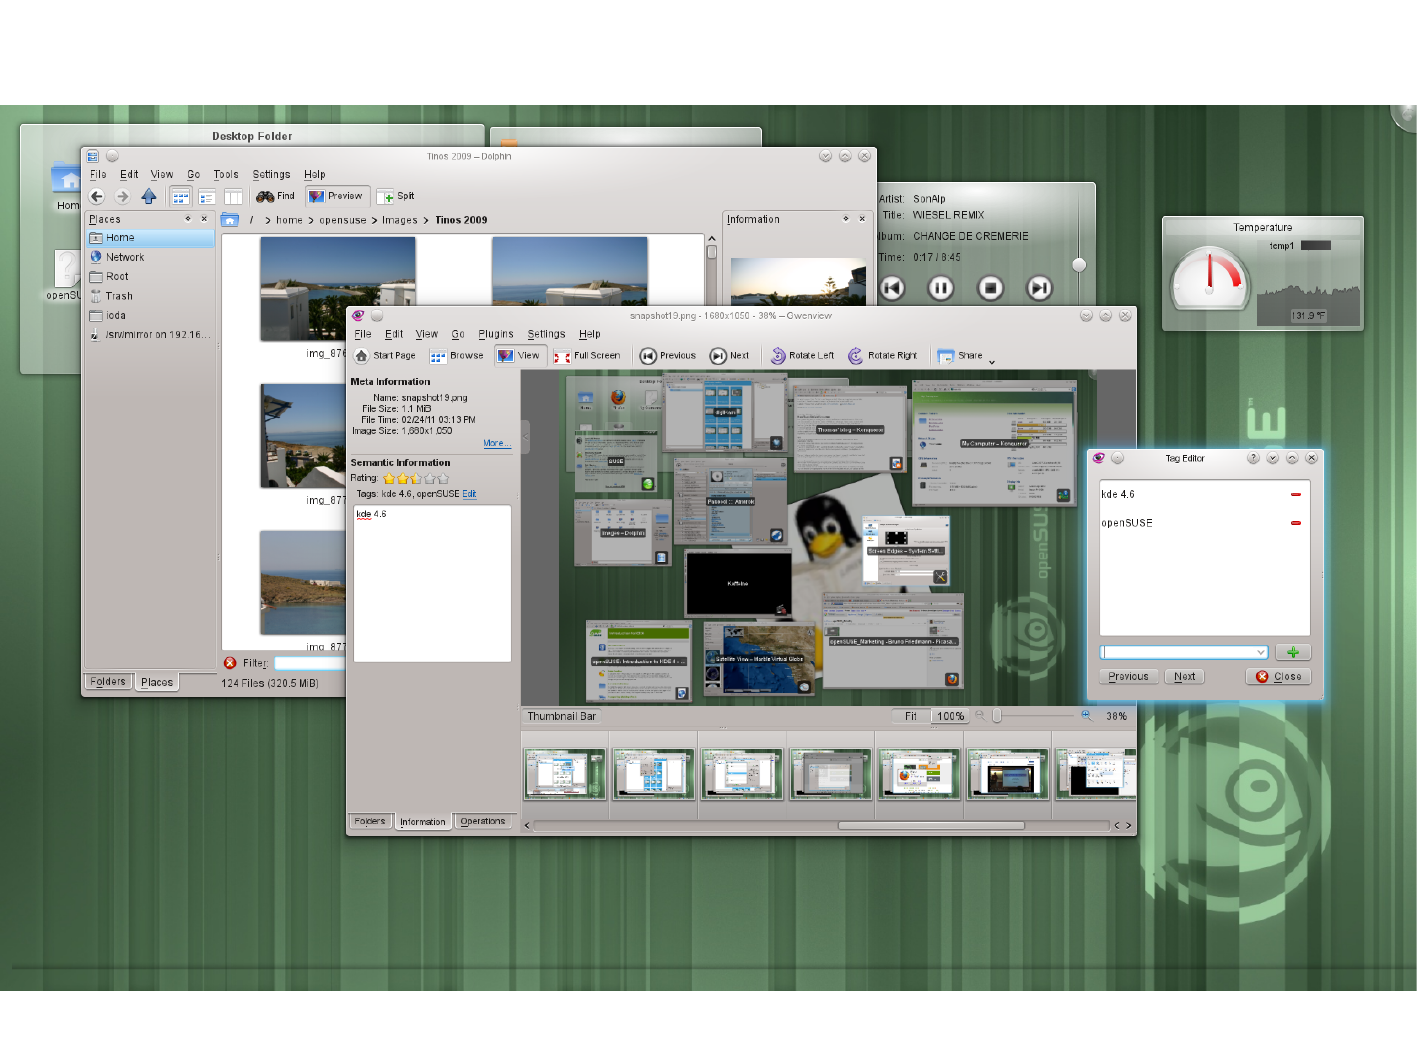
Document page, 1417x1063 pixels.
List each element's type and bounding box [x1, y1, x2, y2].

picture [0, 105, 1417, 991]
